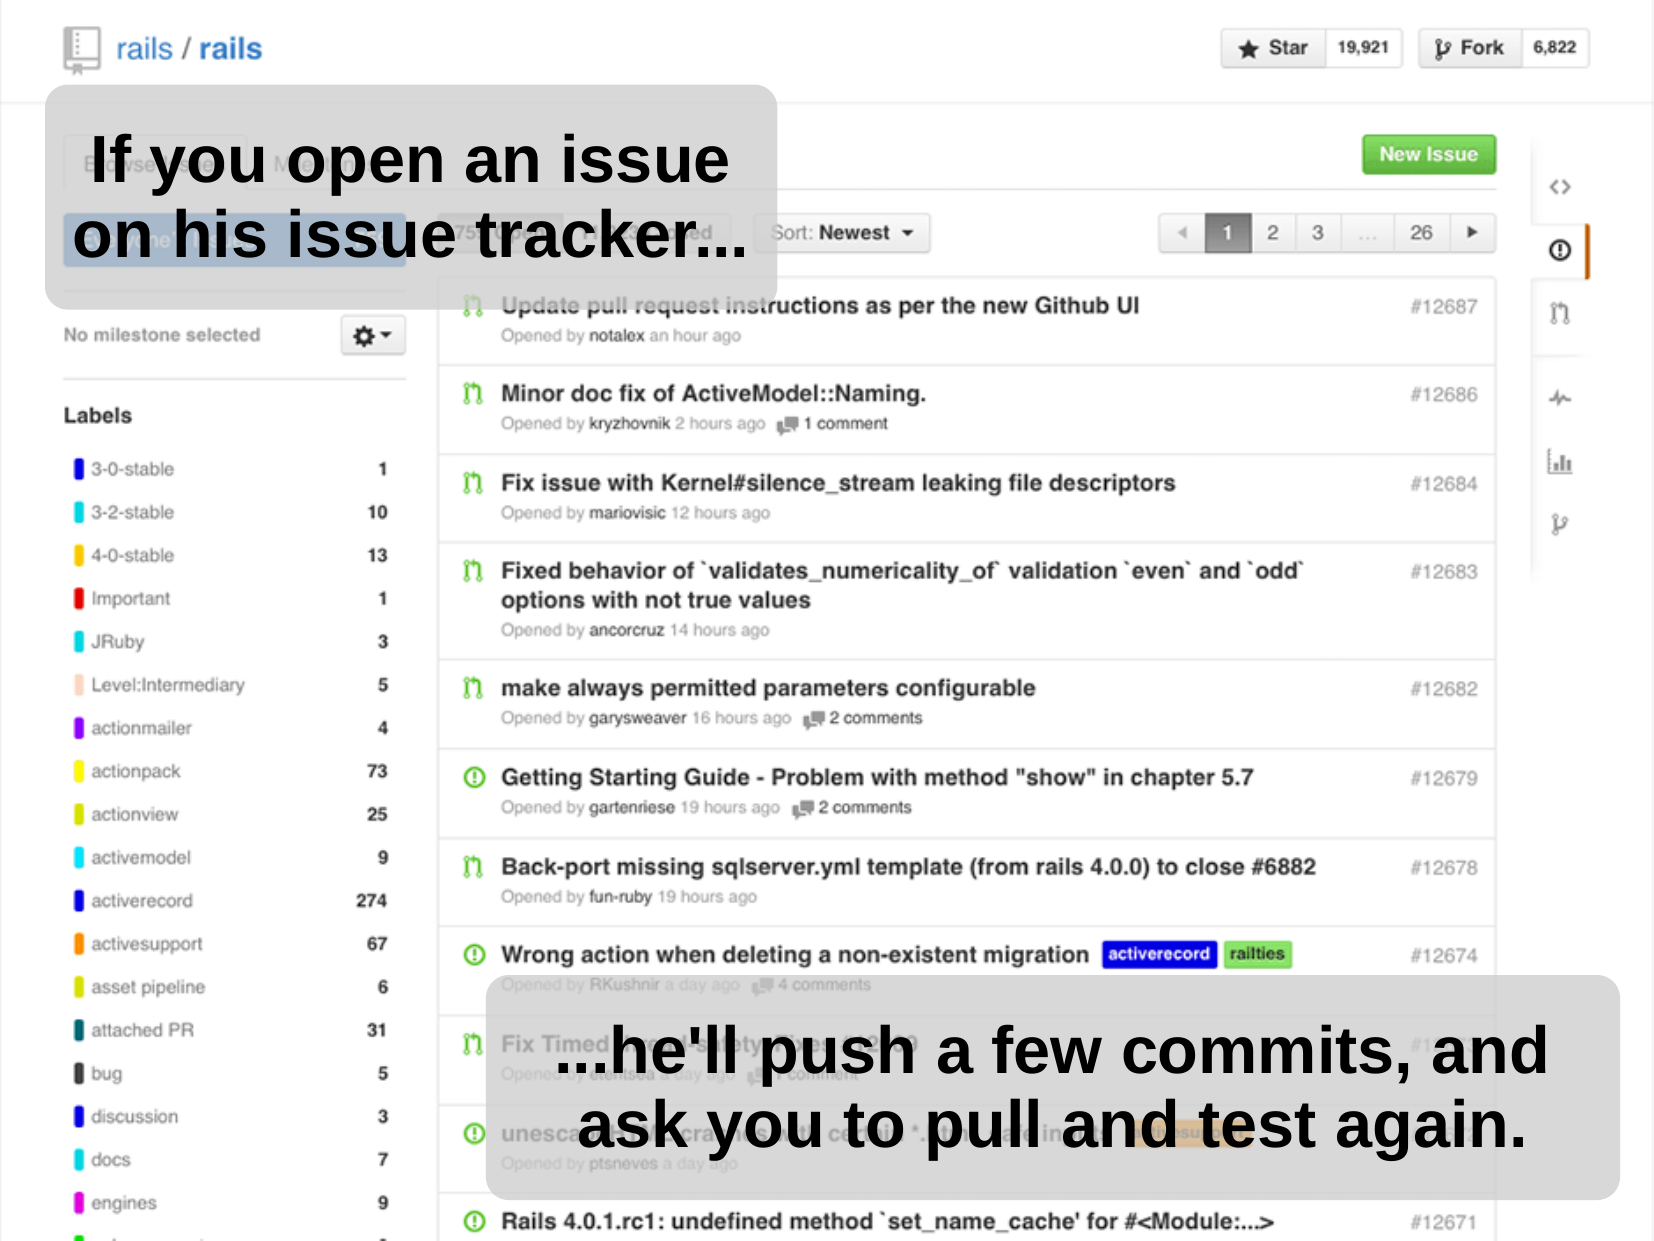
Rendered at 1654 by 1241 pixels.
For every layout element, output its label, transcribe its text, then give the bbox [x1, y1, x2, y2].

text_box ...he'll push a few commits, and ask you to pull and test again. [485, 975, 1621, 1201]
text_box If you open an issue on his issue tracker... [45, 84, 778, 310]
picture [0, 0, 1654, 1241]
